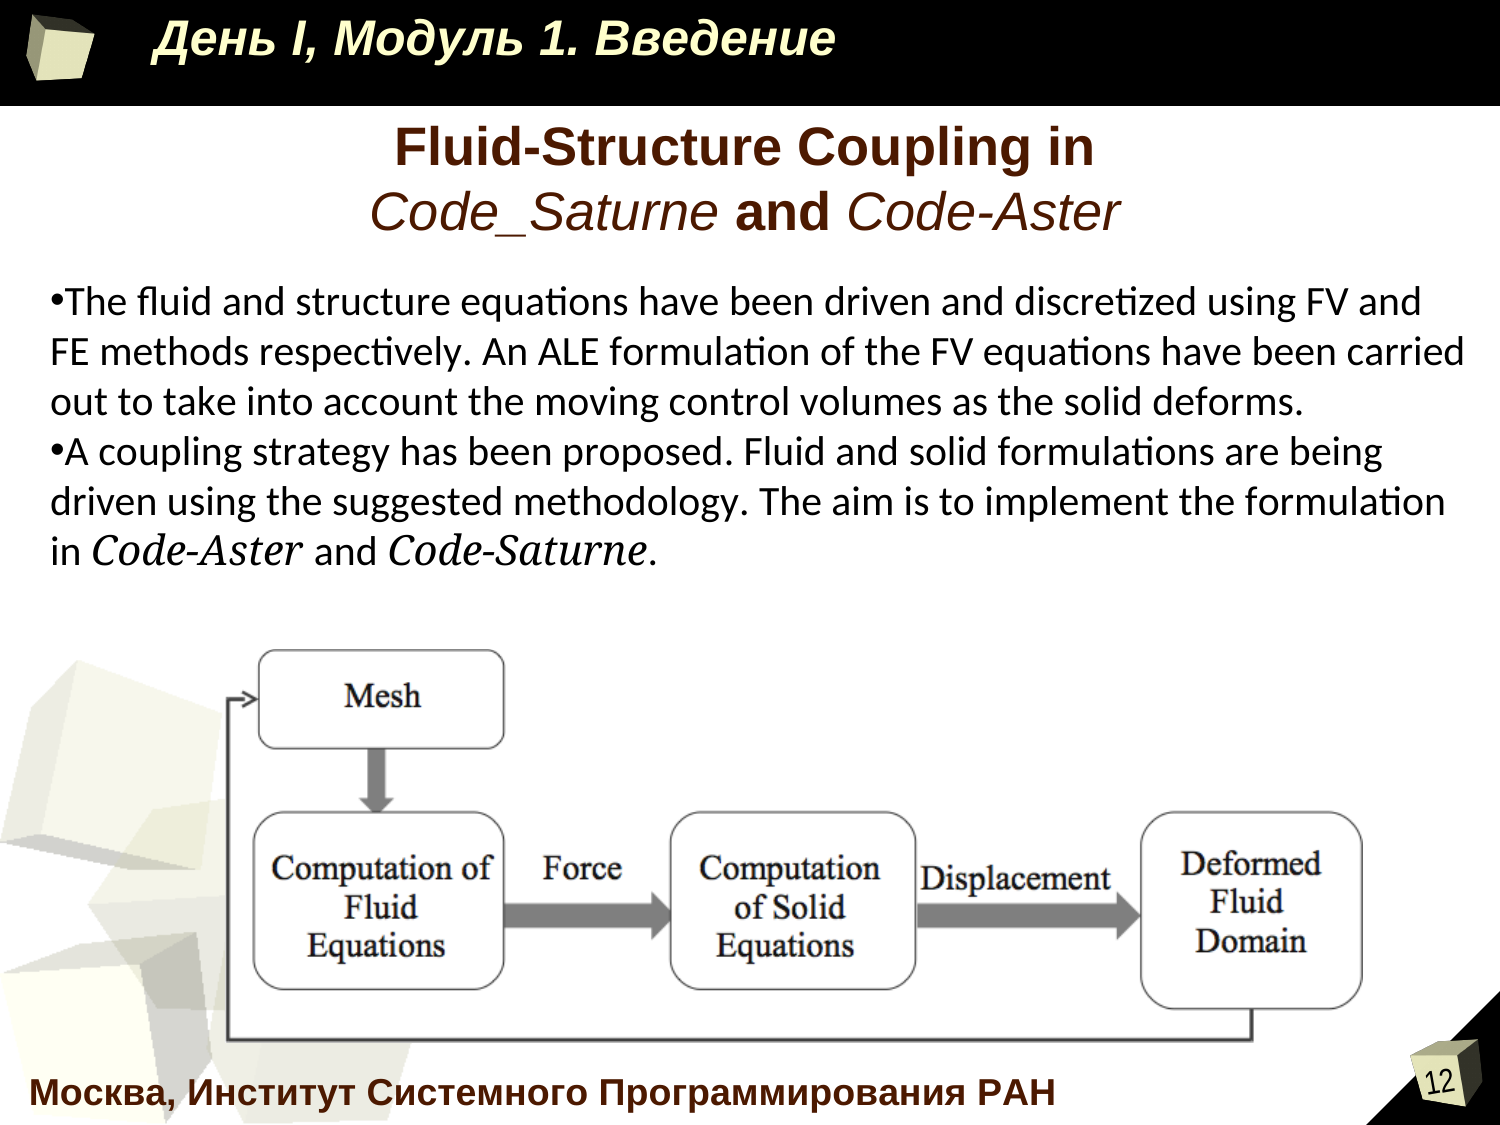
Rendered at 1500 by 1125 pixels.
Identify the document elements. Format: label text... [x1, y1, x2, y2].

picture [0, 649, 1363, 1125]
text_box Fluid-Structure Coupling in Code_Saturne and Code-Aster [5, 103, 1500, 249]
text_box The fluid and structure equations have been driven and discretized using FV and FE methods respectively. An ALE formulation of the FV equations have been carried out to take into account the moving control volumes as the solid deforms. A coupling strategy has been proposed. Fluid and solid formulations are being driven using the suggested methodology. The aim is to implement the formulation in Code-Aster and Code-Saturne. [35, 266, 1483, 582]
picture [423, 1088, 433, 1102]
